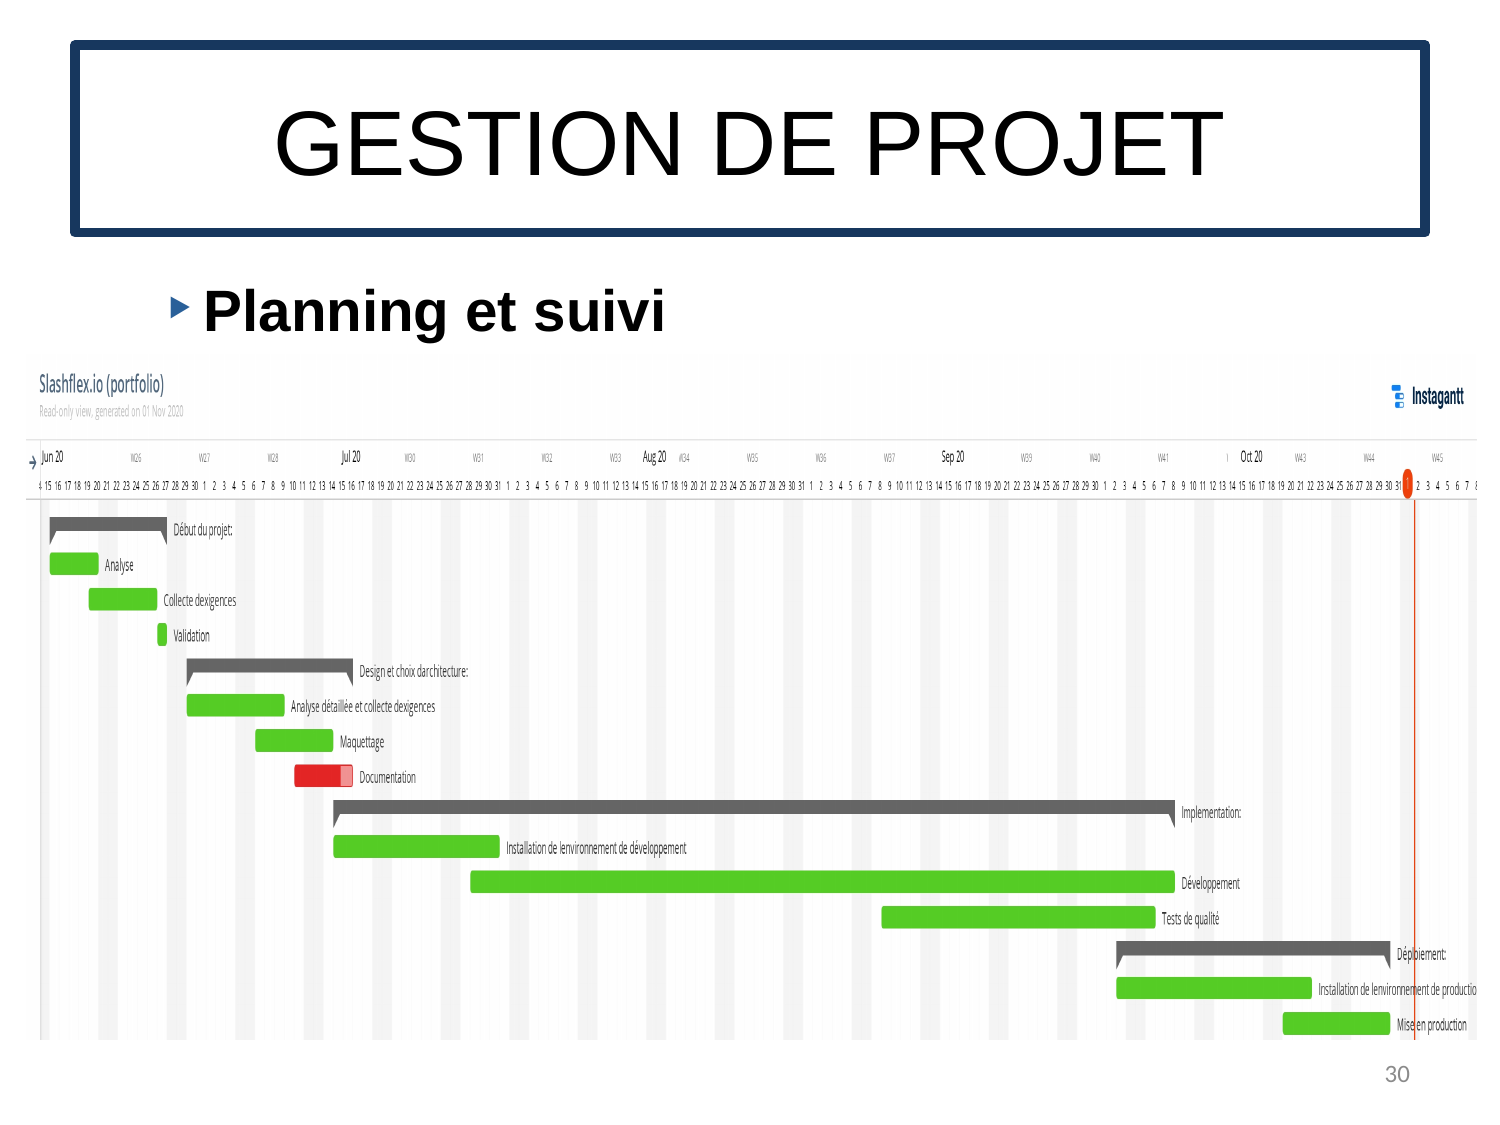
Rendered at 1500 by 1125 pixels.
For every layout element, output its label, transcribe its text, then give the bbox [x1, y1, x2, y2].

title GESTION DE PROJET [75, 45, 1425, 233]
text_box Planning et suivi Environnement technique Objectifs de qualité [153, 271, 1382, 354]
picture [26, 354, 1477, 1040]
